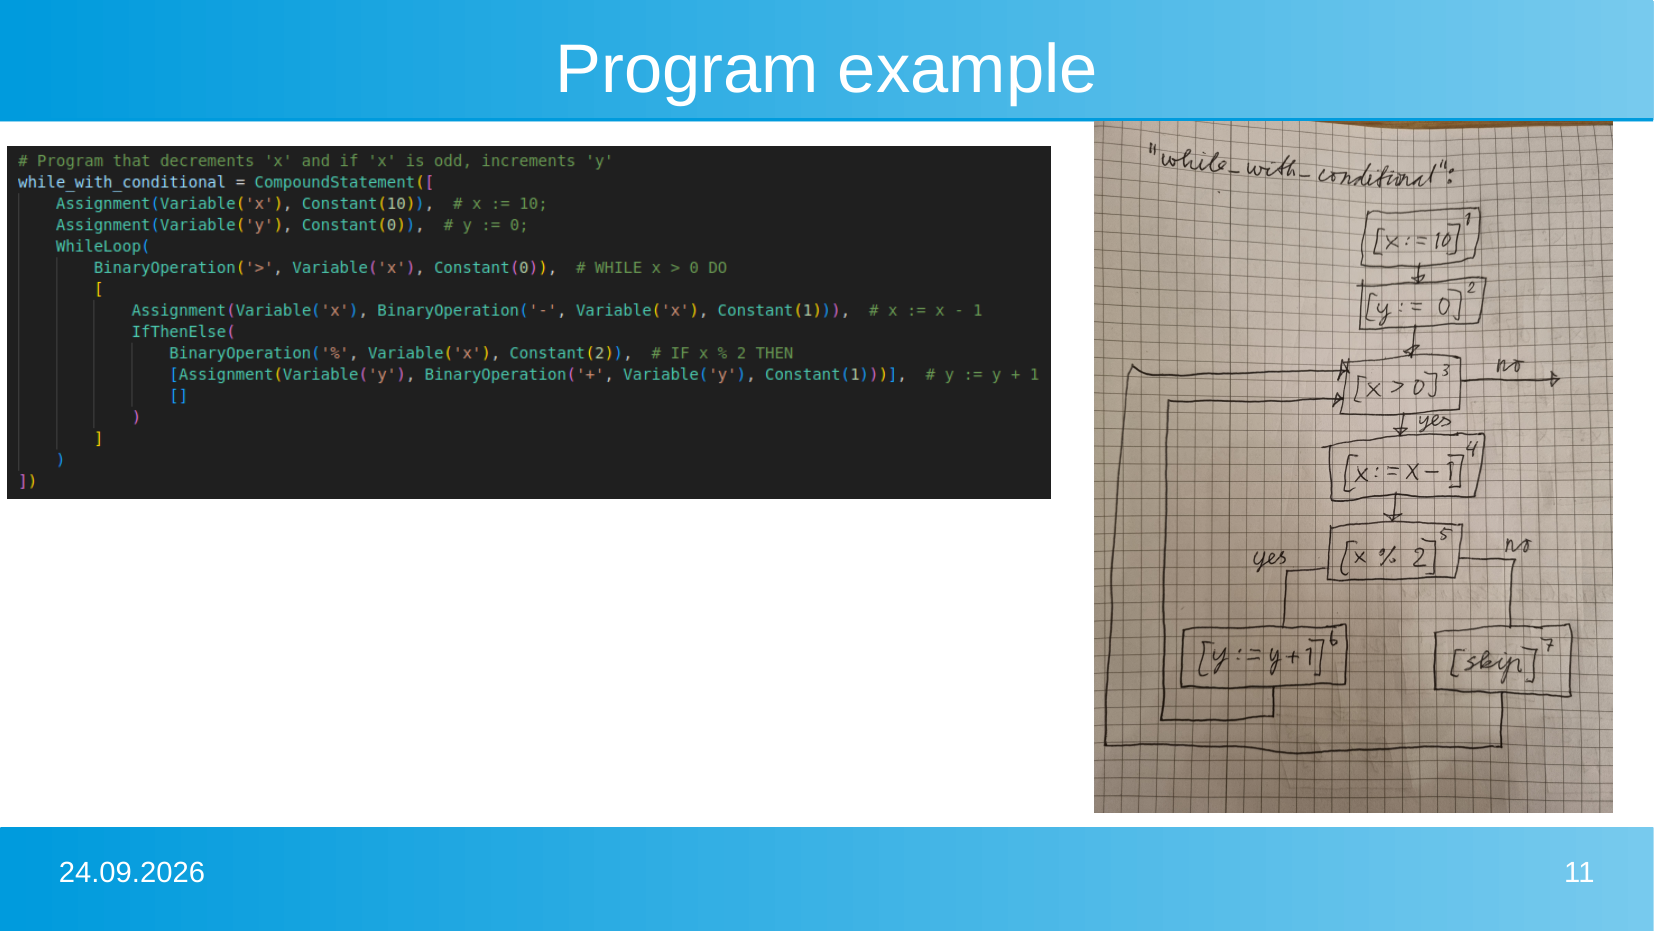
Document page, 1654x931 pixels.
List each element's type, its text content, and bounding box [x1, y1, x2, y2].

title Program example [59, 29, 1595, 108]
picture [7, 146, 1051, 499]
picture [1094, 122, 1613, 813]
